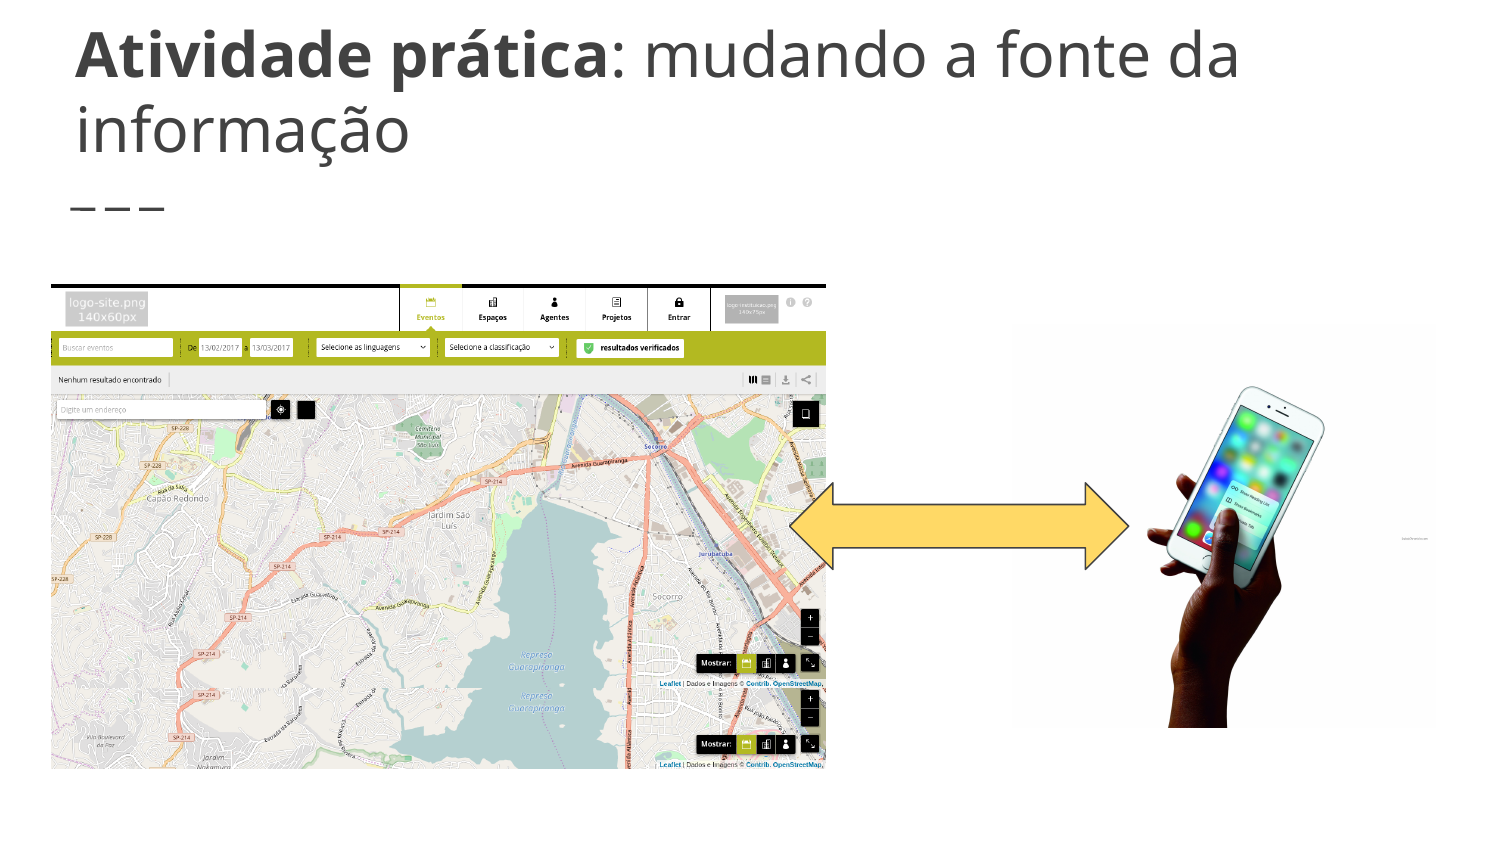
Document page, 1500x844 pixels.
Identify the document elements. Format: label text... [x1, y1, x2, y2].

text_box [789, 482, 1129, 570]
picture [1012, 324, 1436, 728]
title Atividade prática: mudando a fonte da informação [60, 59, 1459, 180]
picture [51, 284, 826, 769]
